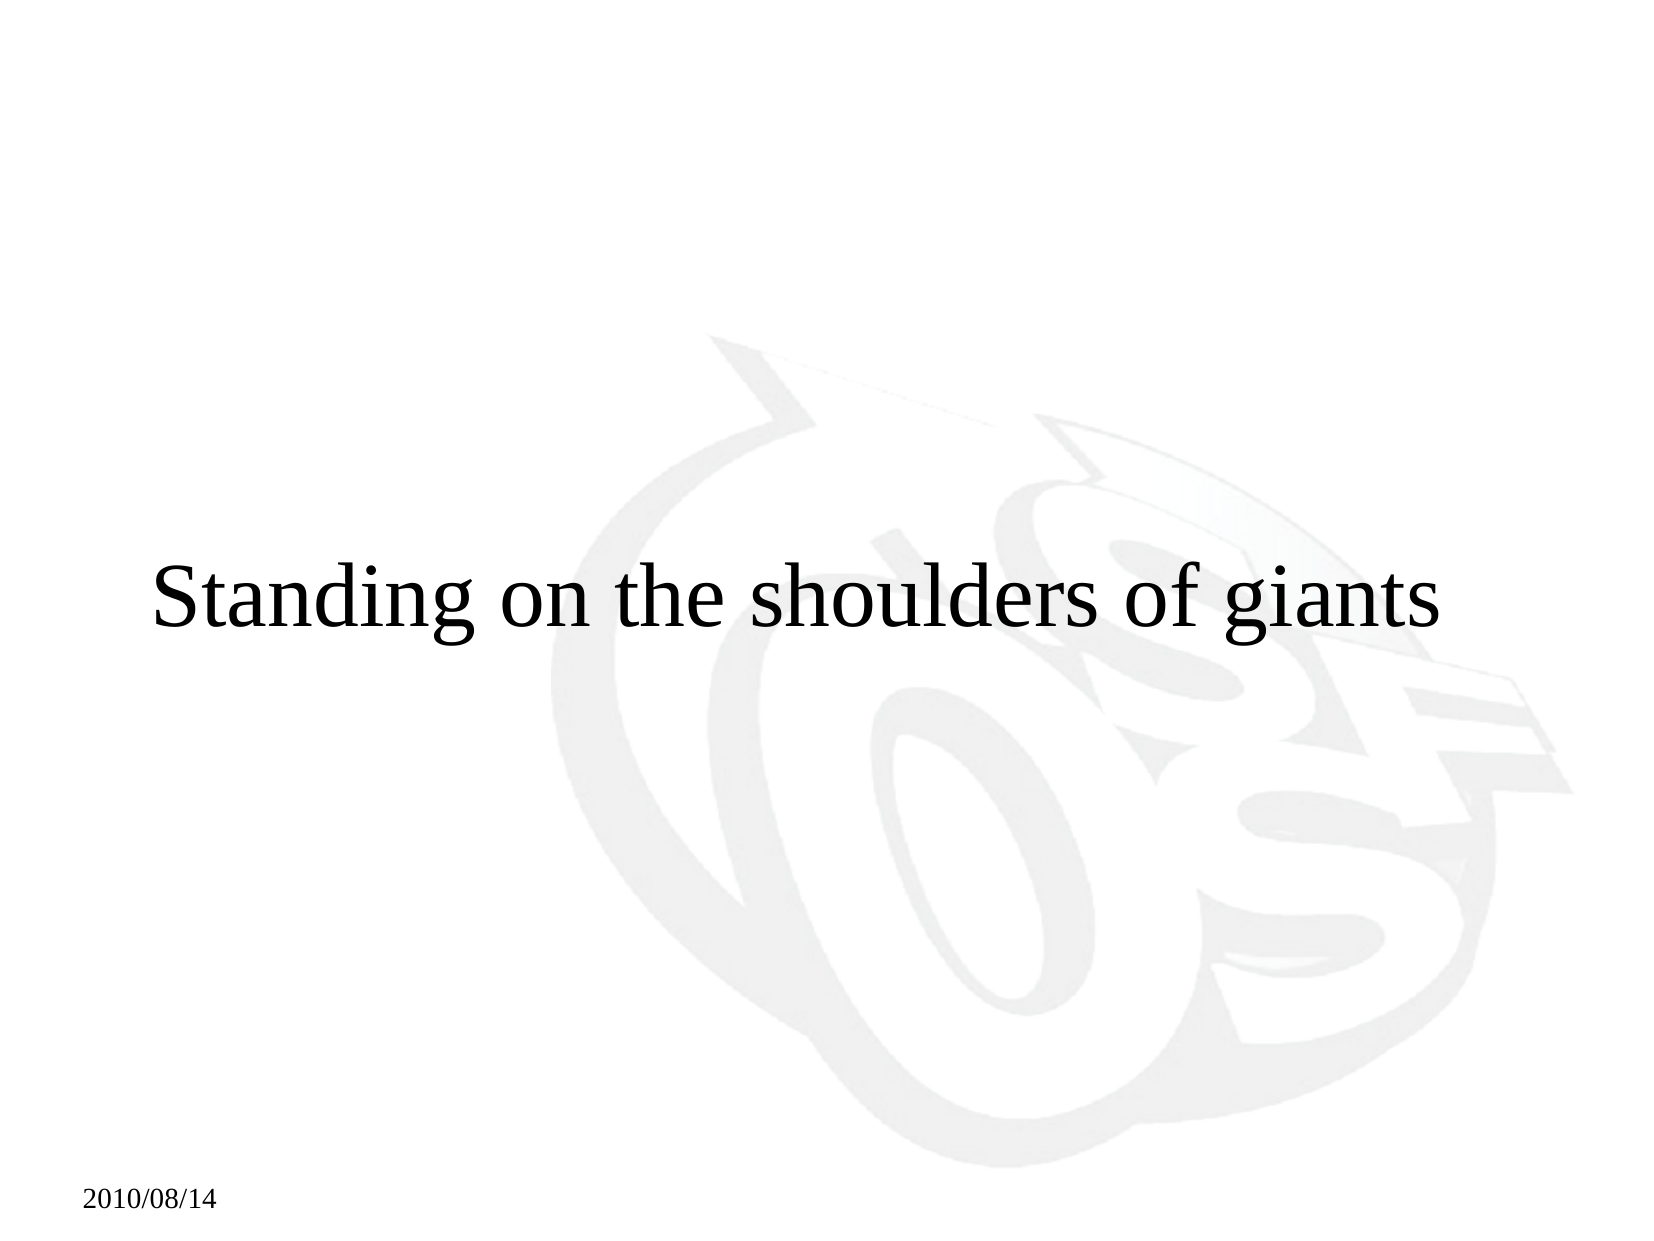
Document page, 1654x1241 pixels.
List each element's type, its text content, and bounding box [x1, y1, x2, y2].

title Standing on the shoulders of giants [147, 431, 1447, 709]
picture [551, 331, 1577, 1170]
